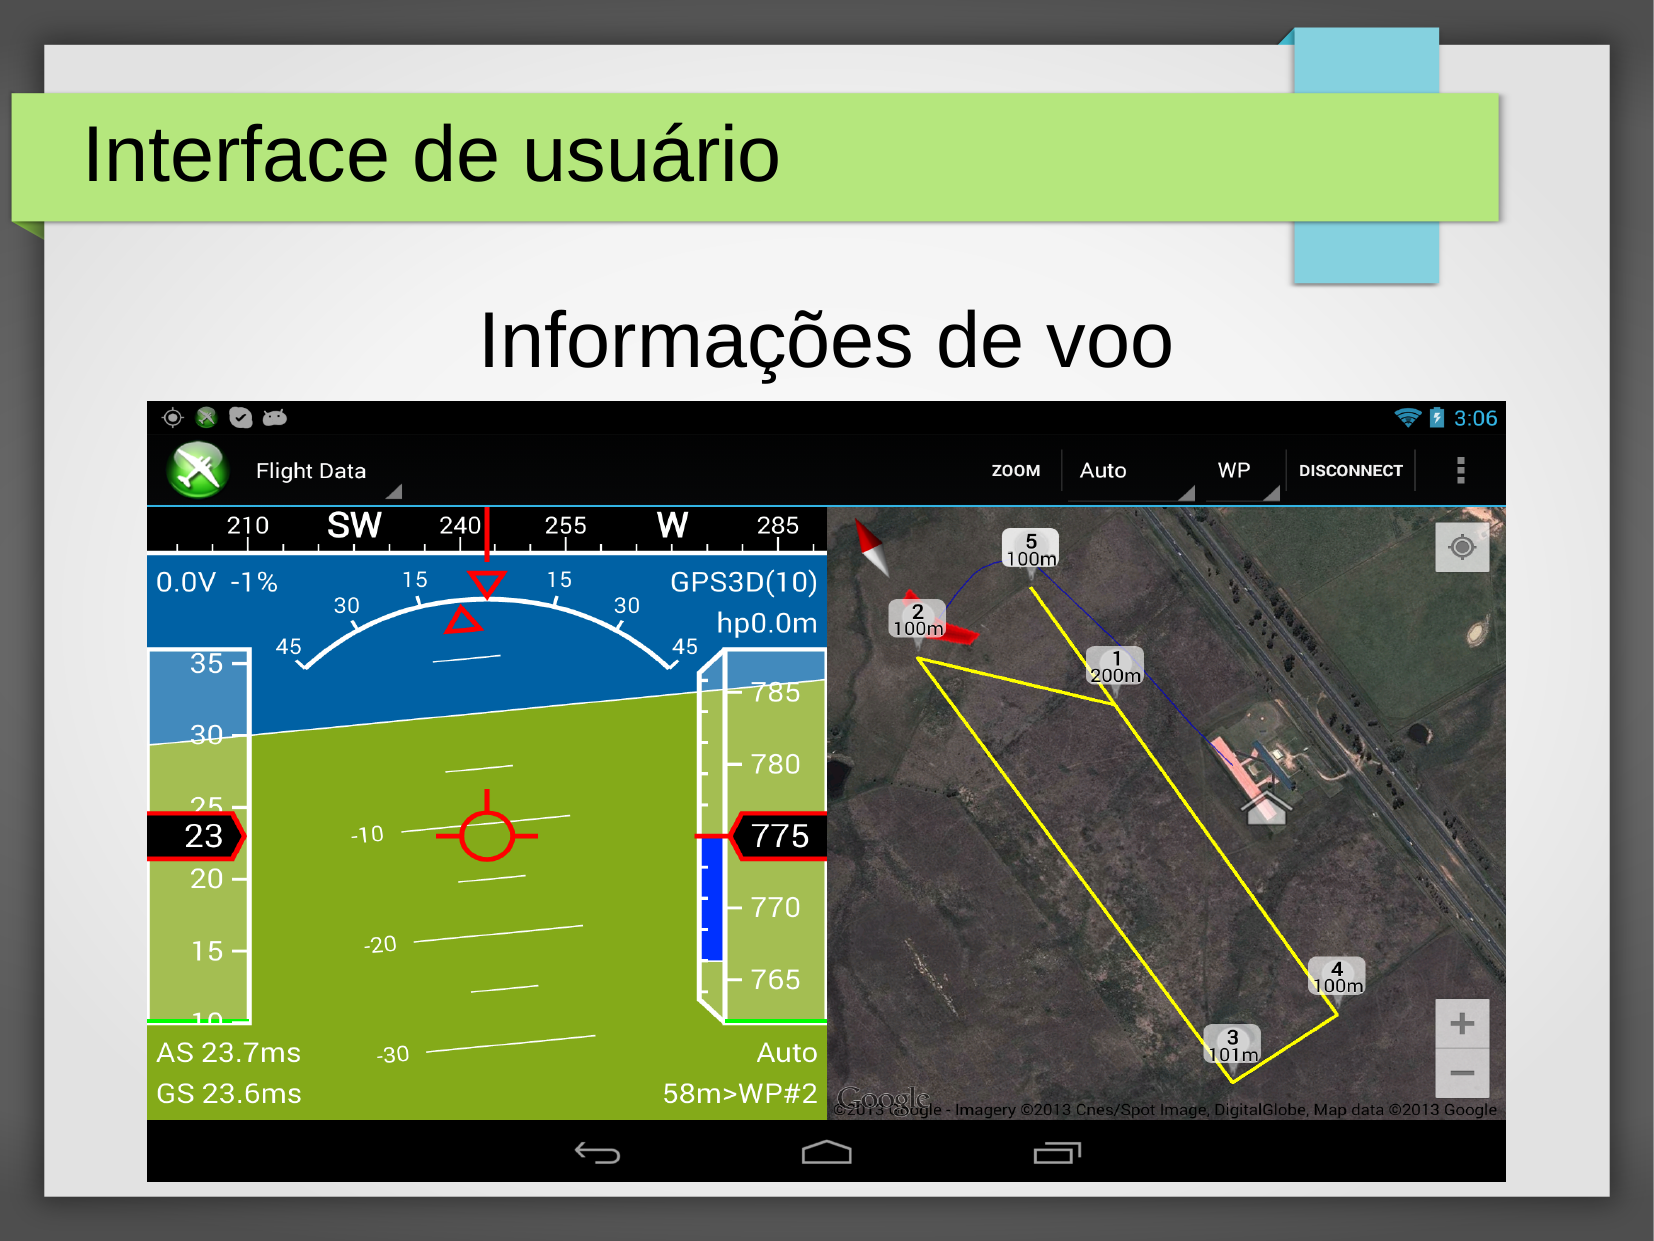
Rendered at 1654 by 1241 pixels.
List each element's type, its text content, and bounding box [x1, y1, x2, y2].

list Informações de voo [82, 295, 1571, 438]
picture [0, 0, 1654, 1241]
title Interface de usuário [82, 94, 1264, 213]
